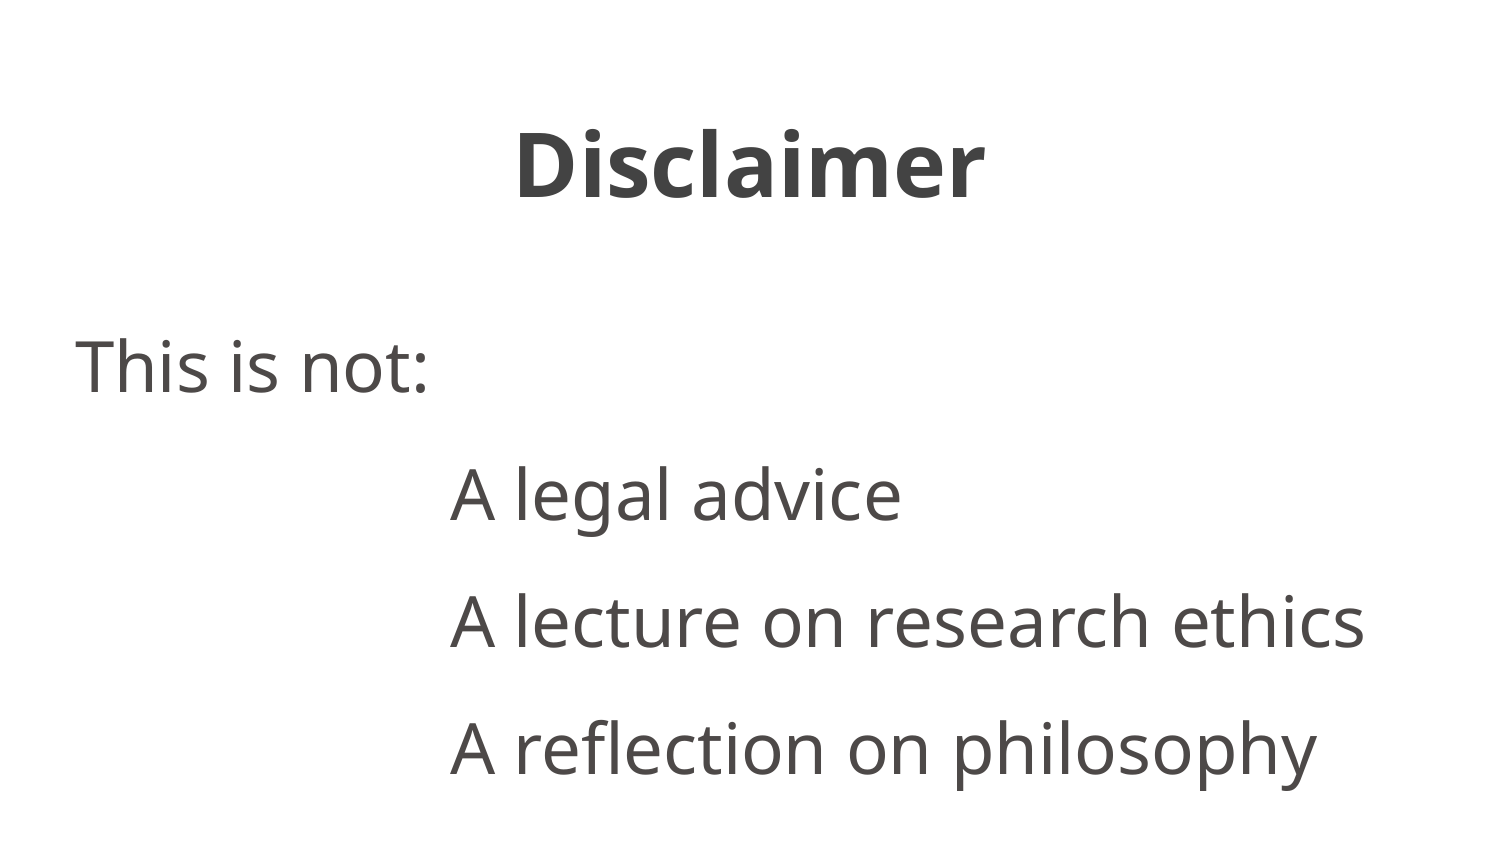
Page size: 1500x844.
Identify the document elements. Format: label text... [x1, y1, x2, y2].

list This is not: A legal advice A lecture on research ethics A reflection on philosophy [62, 258, 1500, 389]
title Disclaimer [75, 94, 1425, 236]
